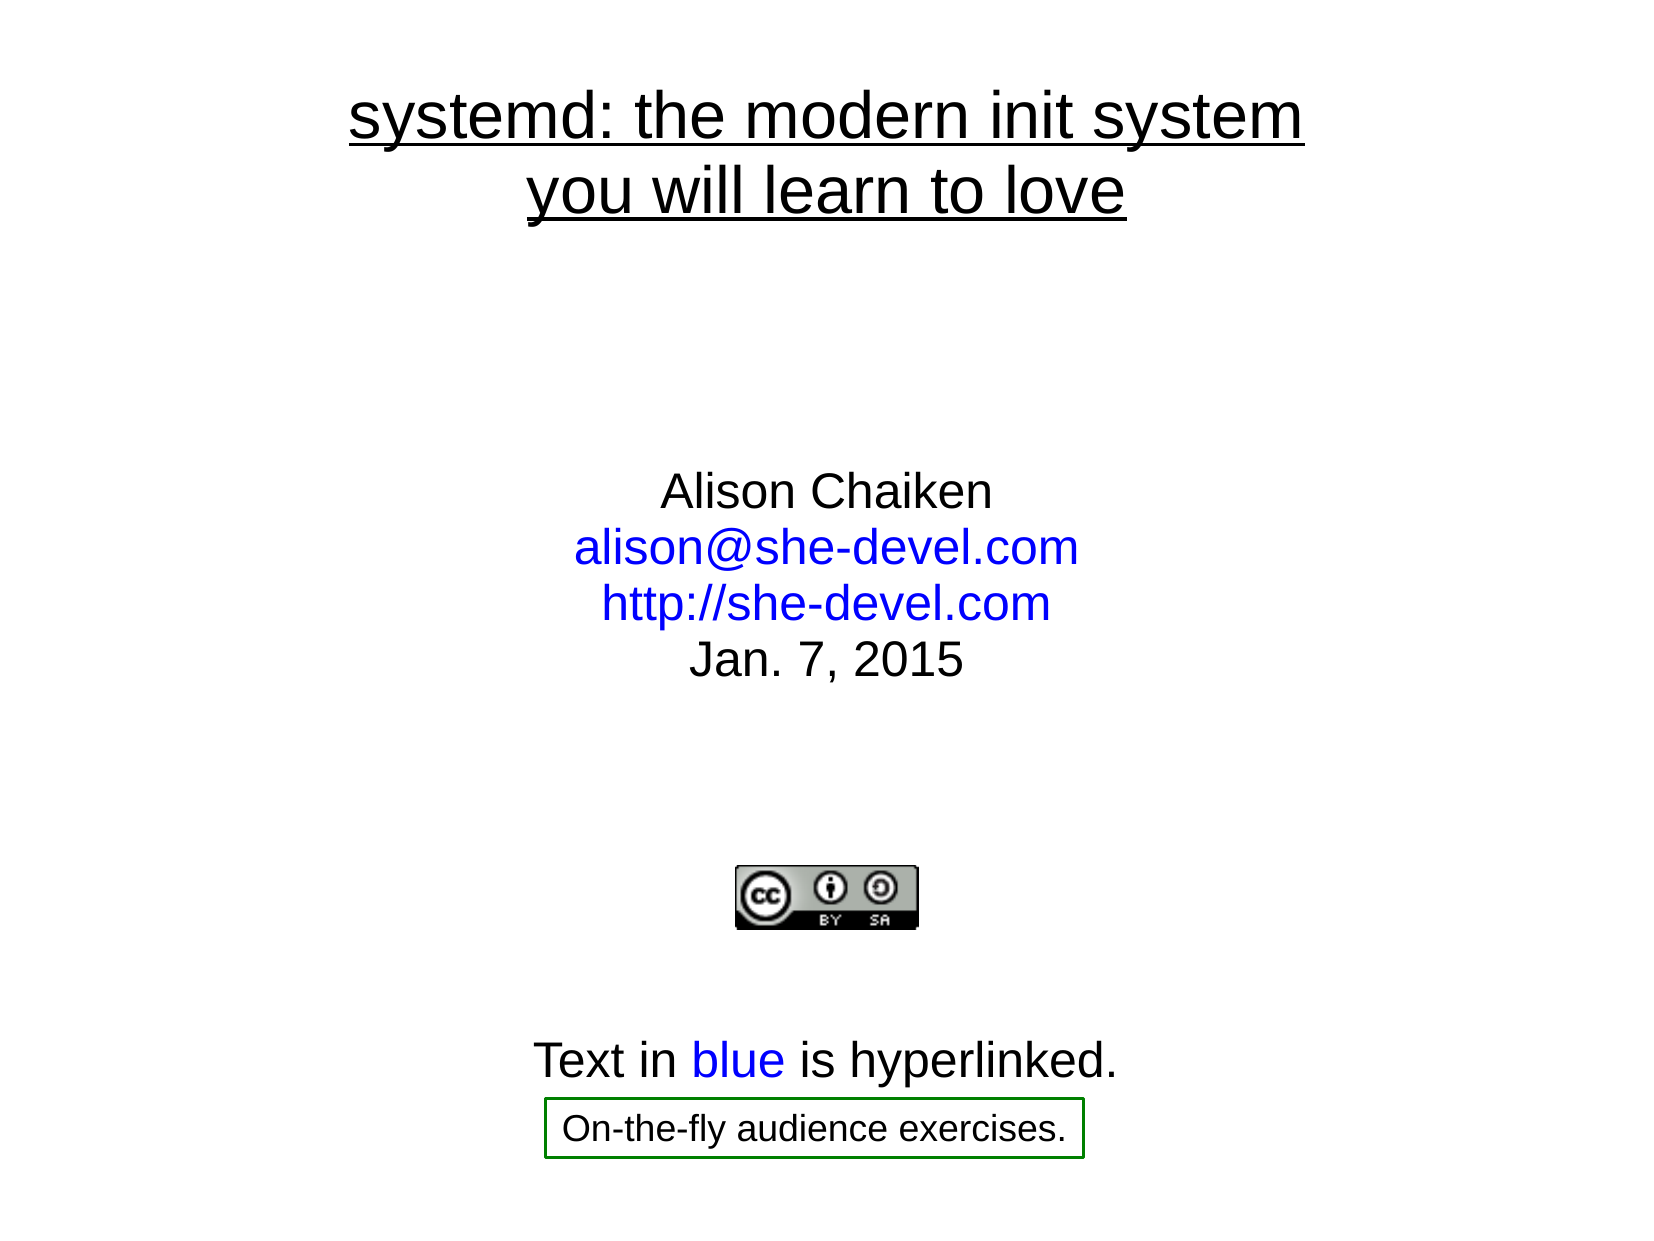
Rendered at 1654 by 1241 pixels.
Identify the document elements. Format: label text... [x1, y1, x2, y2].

text_box On-the-fly audience exercises. [545, 1098, 1083, 1158]
title systemd: the modern init system you will learn to love [82, 49, 1571, 257]
picture [735, 865, 919, 931]
subtitle Alison Chaiken alison@she-devel.com http://she-devel.com Jan. 7, 2015 [82, 290, 1571, 1010]
text_box Text in blue is hyperlinked. [518, 1024, 1136, 1096]
